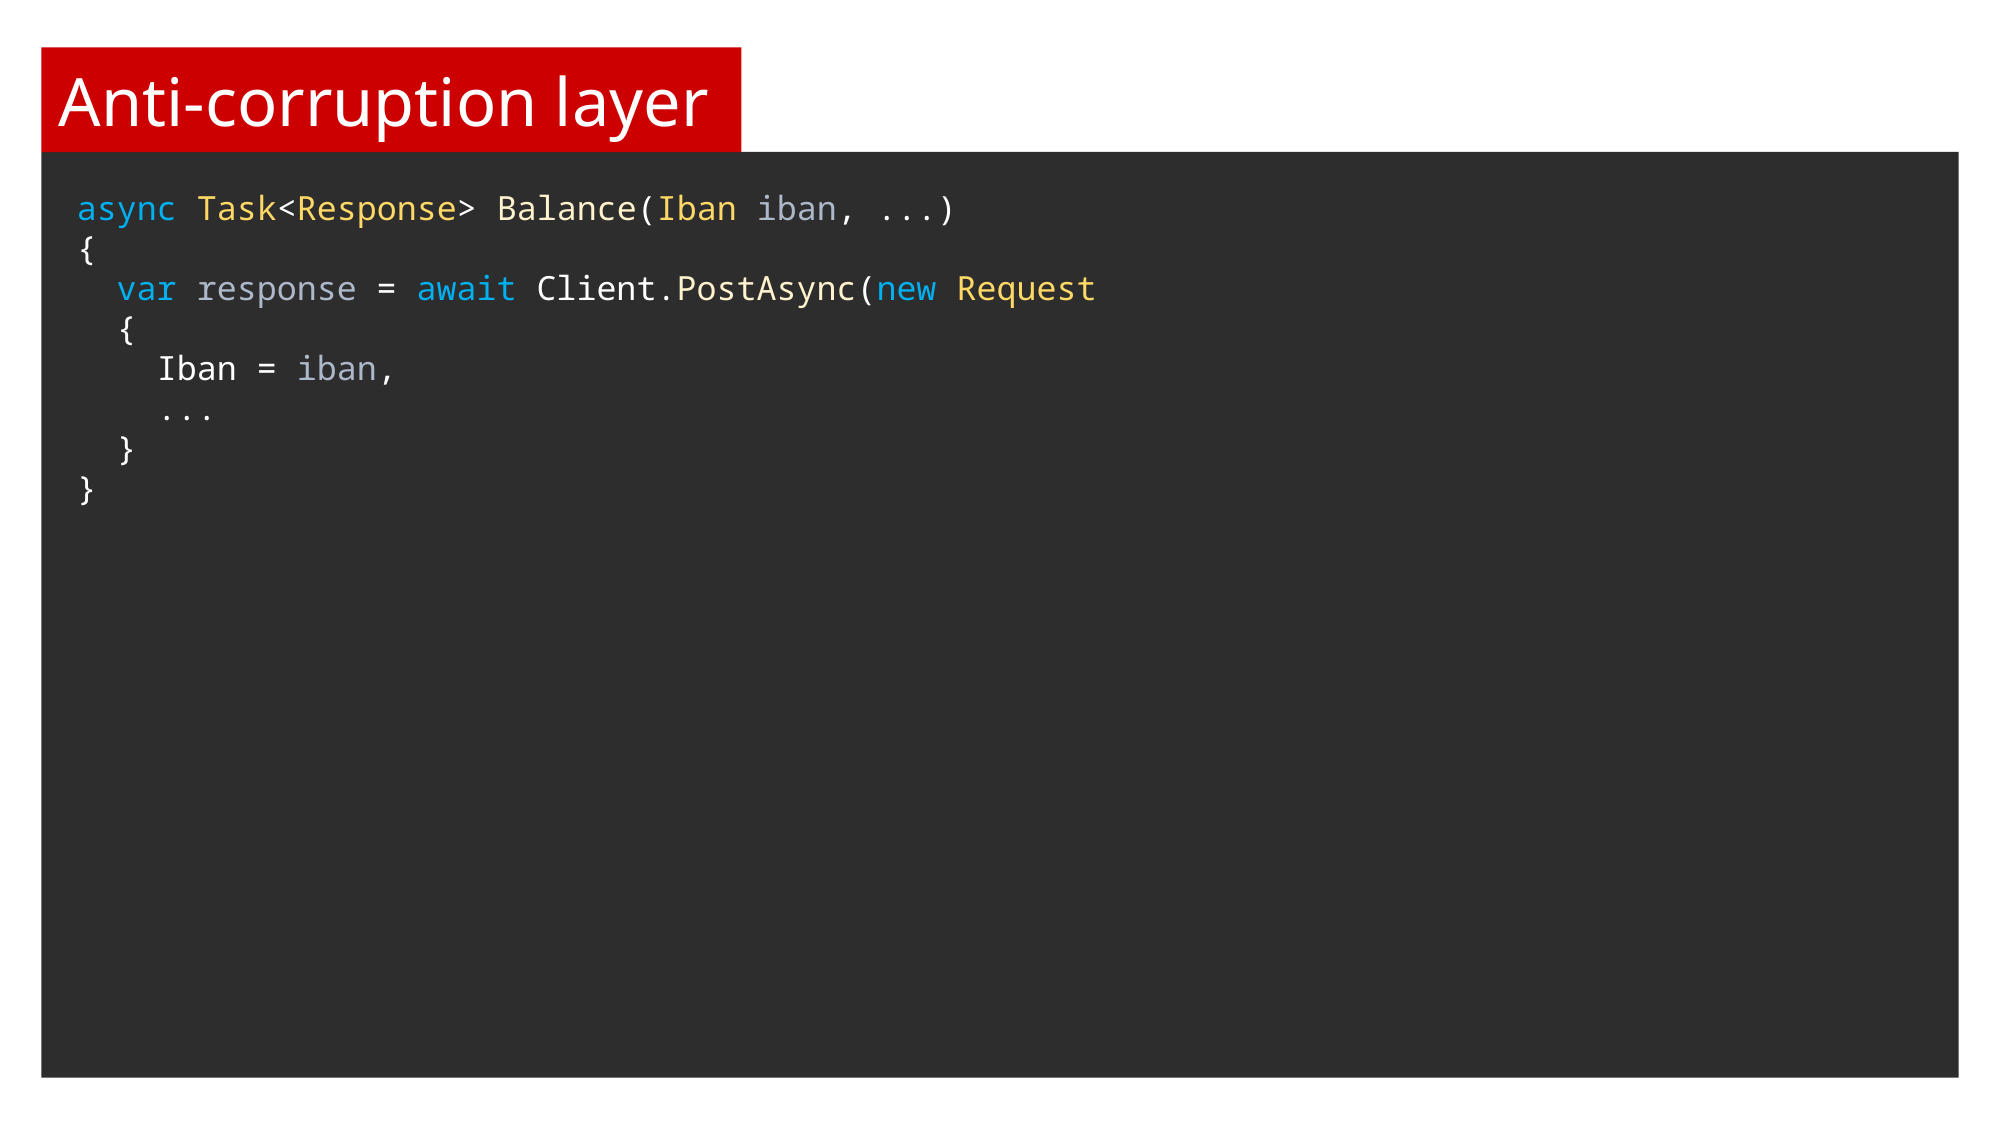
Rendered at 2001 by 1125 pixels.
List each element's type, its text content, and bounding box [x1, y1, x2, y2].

text_box [41, 152, 1959, 1078]
text_box Anti-corruption layer [41, 47, 742, 153]
text_box async Task<Response> Balance(Iban iban, ...) { var response = await Client.PostAsync(new Request { Iban = iban, ... } } [41, 152, 1602, 517]
